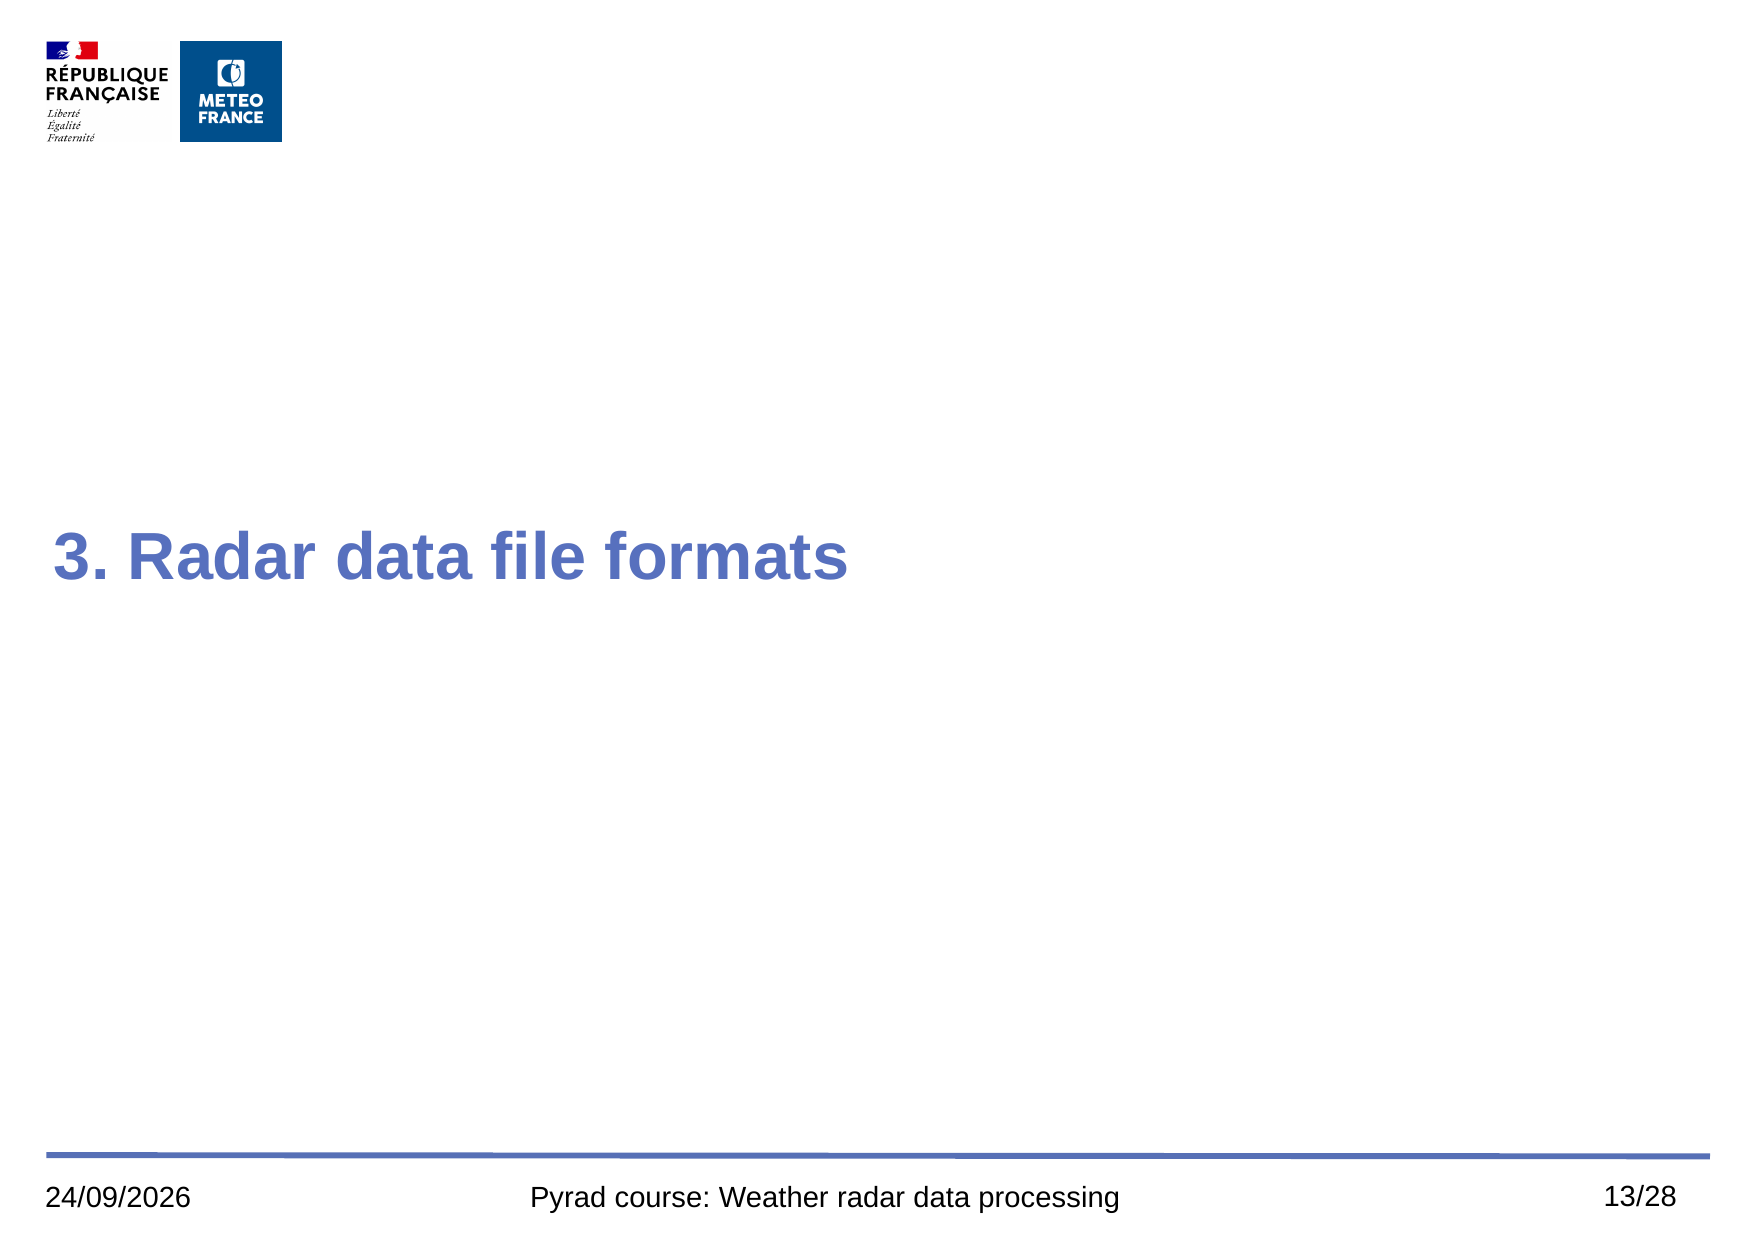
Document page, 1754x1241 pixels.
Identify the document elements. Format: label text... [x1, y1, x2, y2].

picture [46, 41, 172, 142]
picture [180, 41, 282, 142]
subtitle 3. Radar data file formats [53, 321, 1440, 791]
